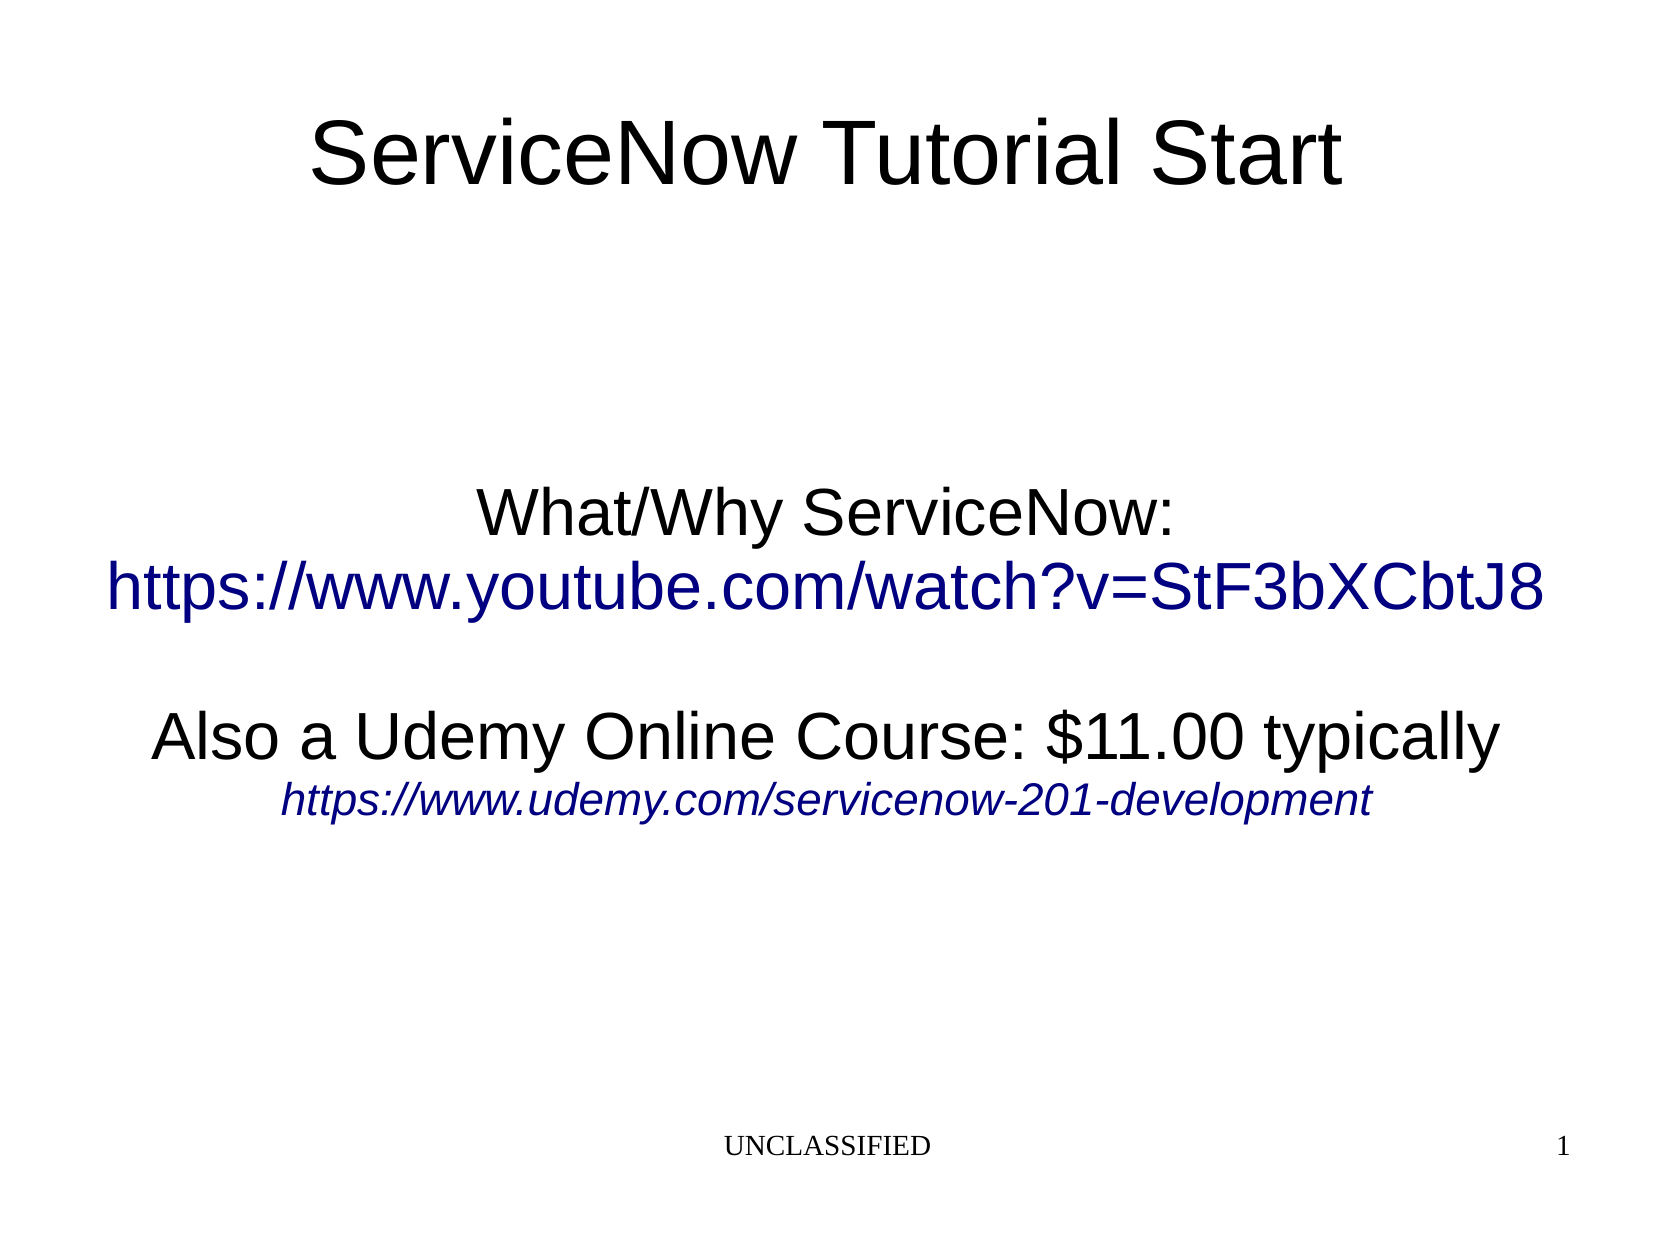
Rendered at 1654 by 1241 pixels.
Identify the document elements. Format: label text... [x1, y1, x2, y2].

title ServiceNow Tutorial Start [82, 49, 1571, 257]
subtitle What/Why ServiceNow: https://www.youtube.com/watch?v=StF3bXCbtJ8 Also a Udemy Online Course: $11.00 typically https://www.udemy.com/servicenow-201-development [82, 290, 1571, 1010]
